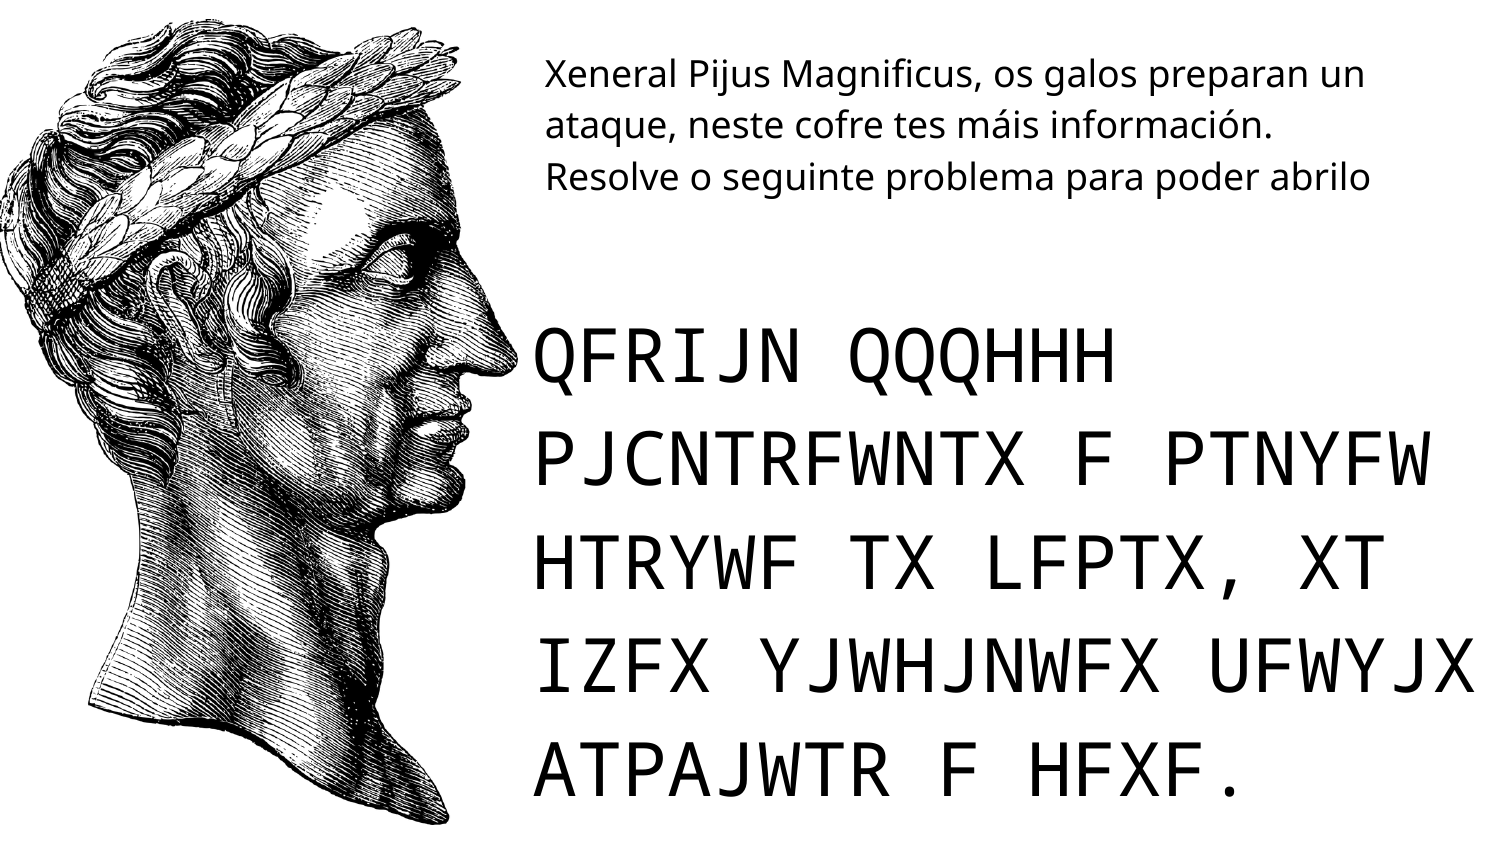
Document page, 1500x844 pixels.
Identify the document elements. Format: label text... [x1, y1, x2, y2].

list QFRIJN QQQHHH PJCNTRFWNTX F PTNYFW HTRYWF TX LFPTX, XT IZFX YJWHJNWFX UFWYJX ATPAJWTR F HFXF. [518, 278, 1500, 662]
picture [0, 19, 518, 825]
text_box Xeneral Pijus Magnificus, os galos preparan un ataque, neste cofre tes máis información. Resolve o seguinte problema para poder abrilo [529, 28, 1420, 317]
